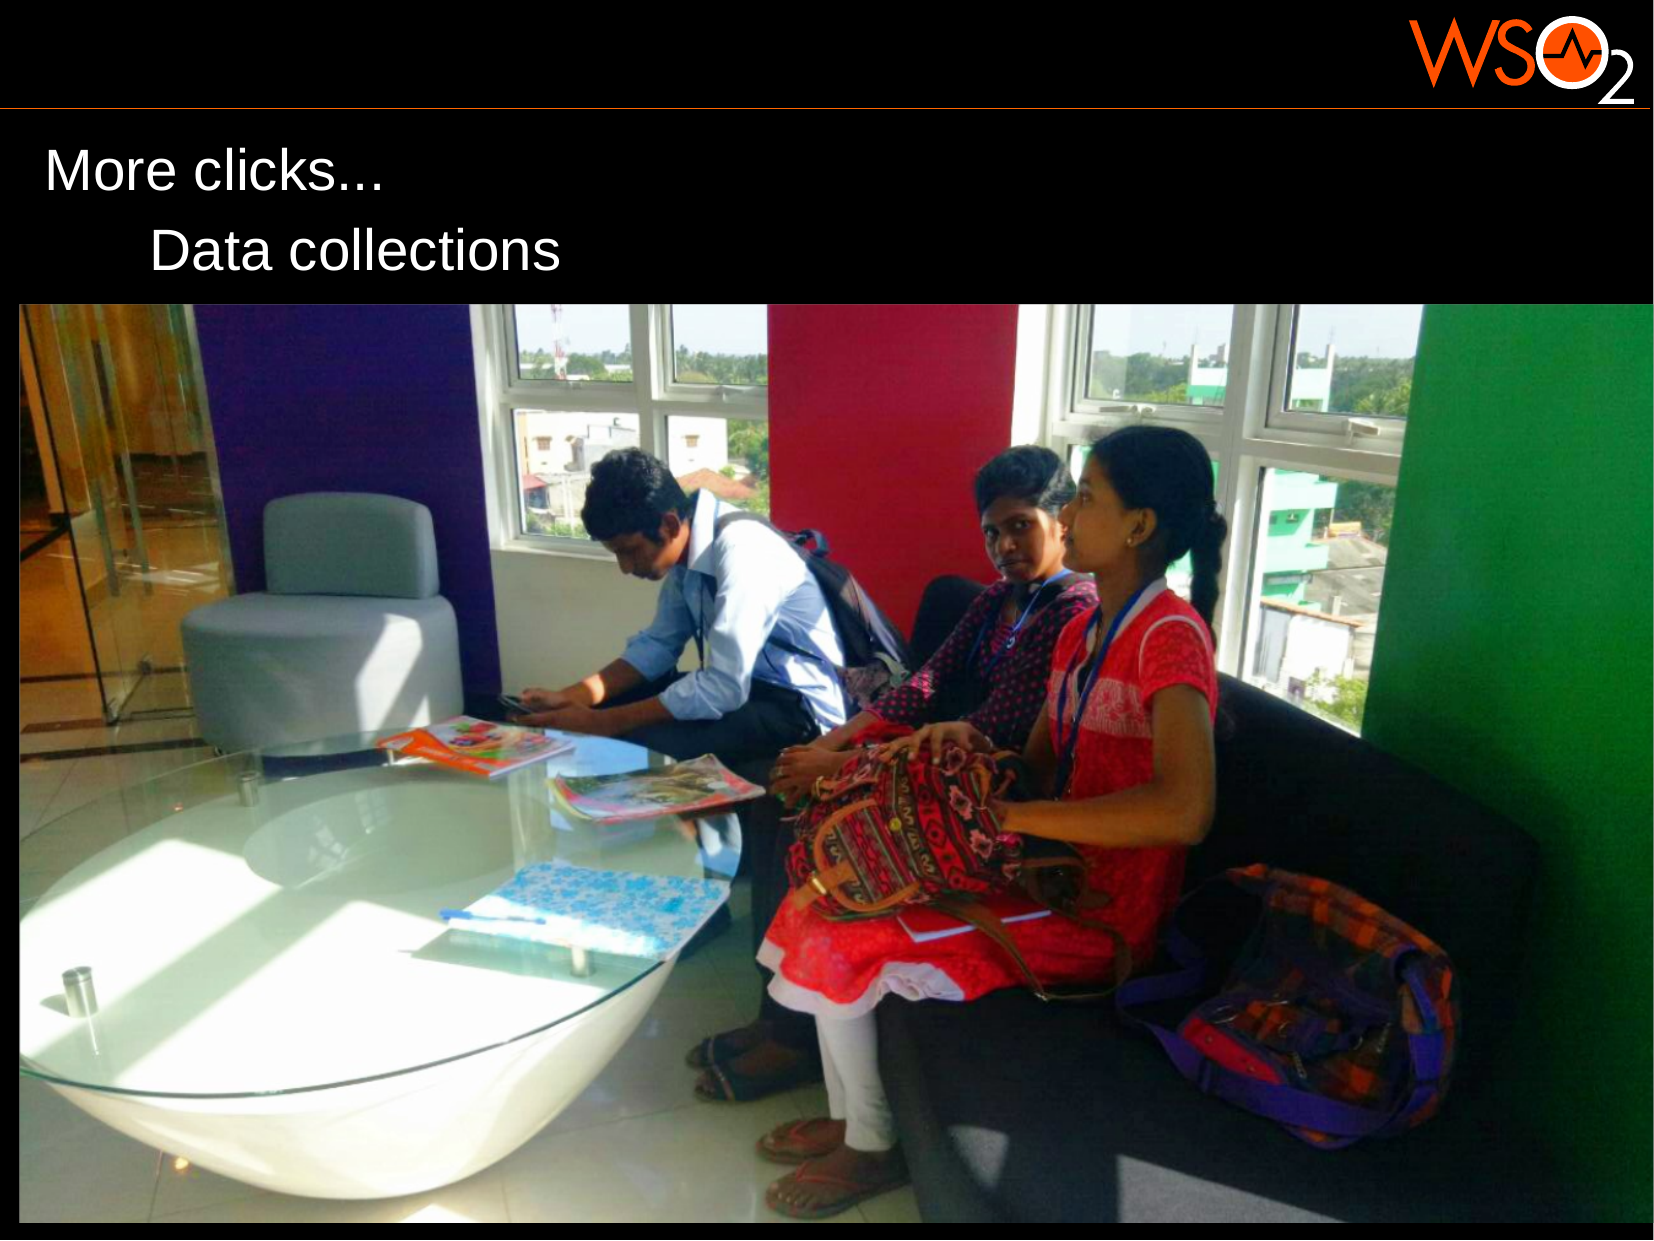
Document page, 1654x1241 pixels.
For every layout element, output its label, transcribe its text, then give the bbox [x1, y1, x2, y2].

picture [1407, 15, 1636, 106]
text_box Data collections [135, 210, 631, 290]
text_box More clicks... [30, 130, 421, 211]
picture [19, 303, 1654, 1223]
